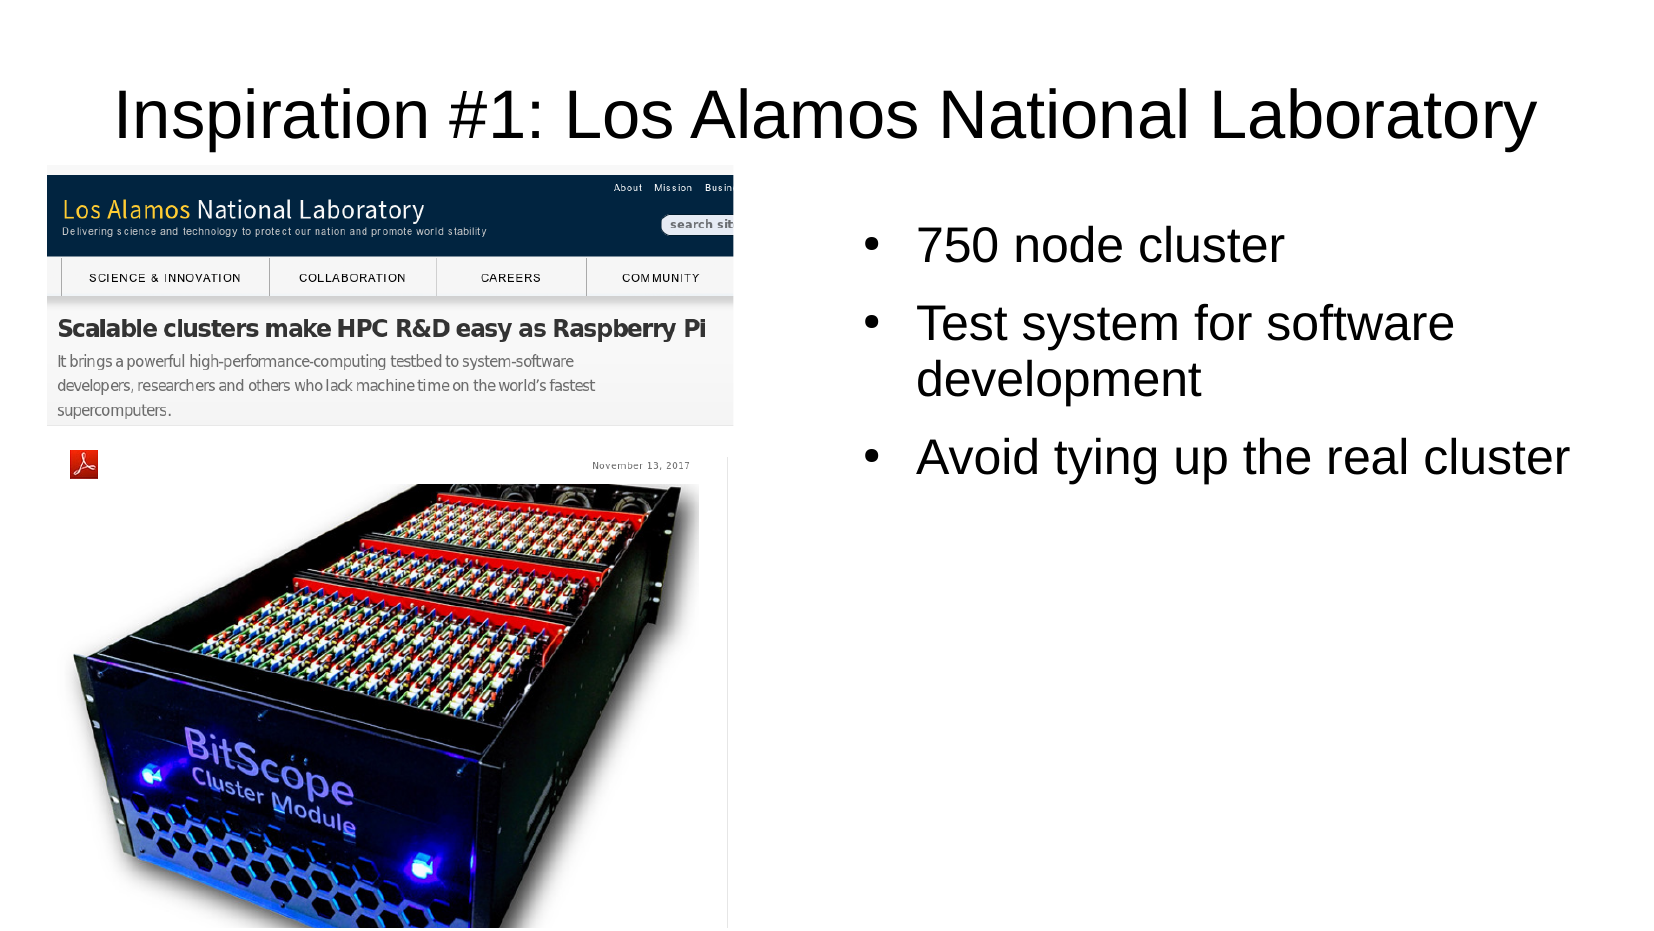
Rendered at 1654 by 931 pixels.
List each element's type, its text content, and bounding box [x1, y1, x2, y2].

list 750 node cluster Test system for software development Avoid tying up the real cluster [845, 217, 1572, 758]
title Inspiration #1: Los Alamos National Laboratory [82, 37, 1571, 193]
picture [47, 165, 734, 928]
